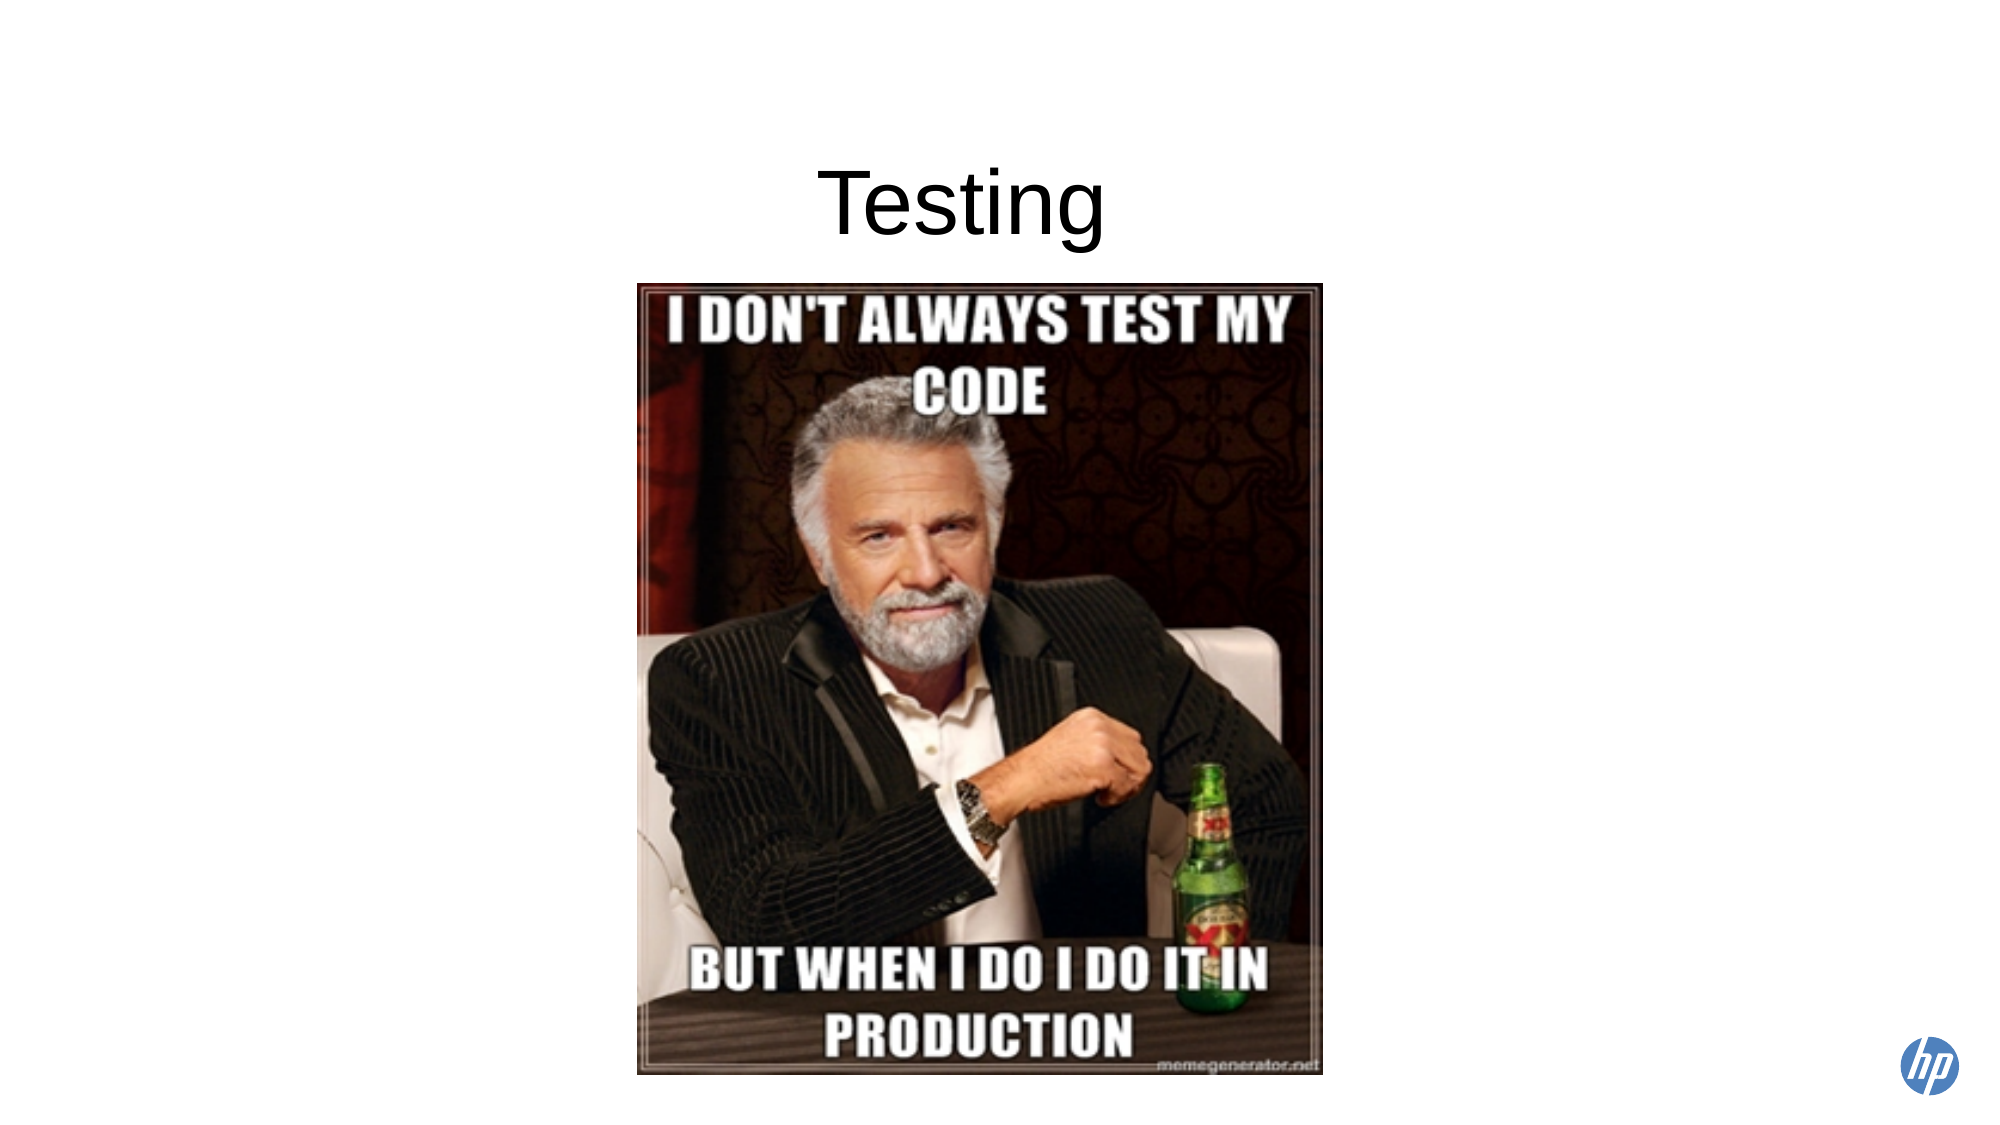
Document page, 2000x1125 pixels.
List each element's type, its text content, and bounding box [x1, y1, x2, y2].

picture [637, 283, 1323, 1075]
title Testing [212, 75, 1713, 331]
